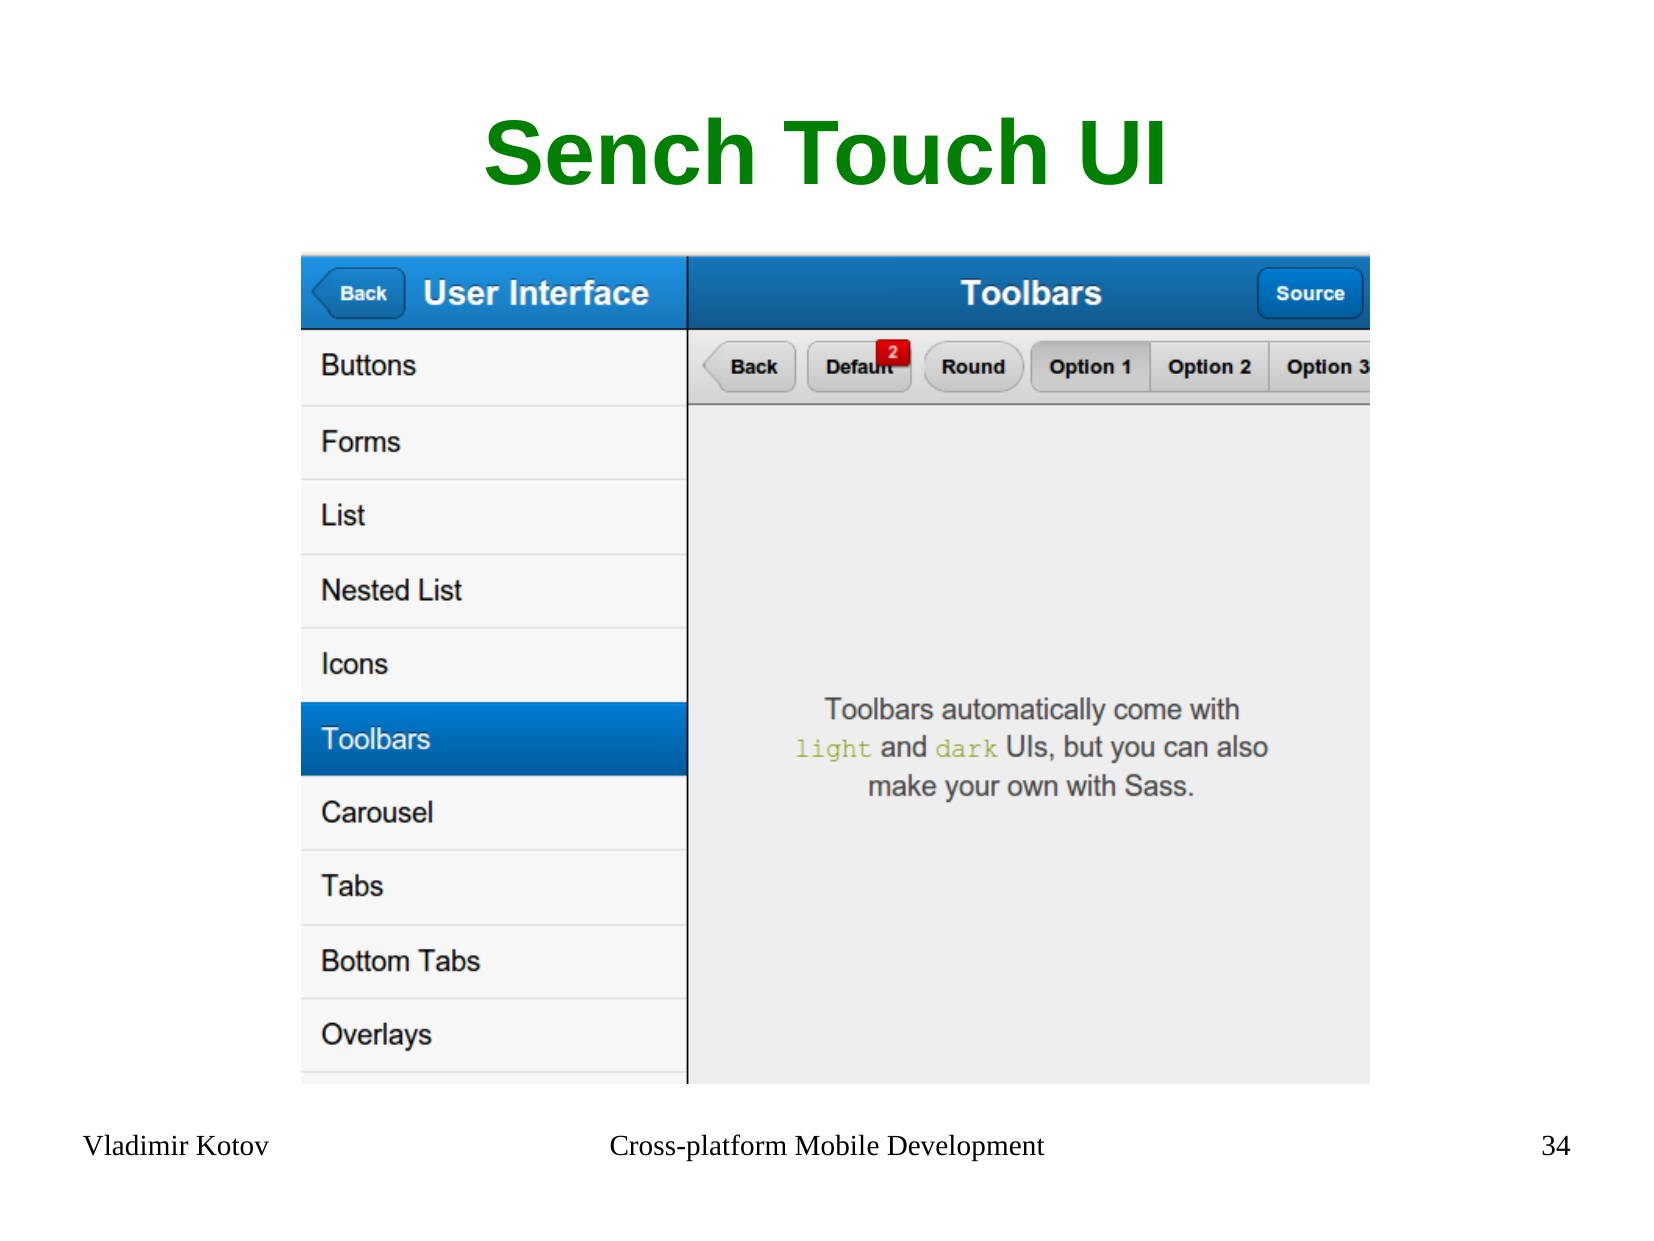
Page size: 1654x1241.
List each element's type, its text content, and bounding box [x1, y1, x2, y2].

title Sench Touch UI [82, 56, 1571, 250]
picture [301, 252, 1370, 1084]
